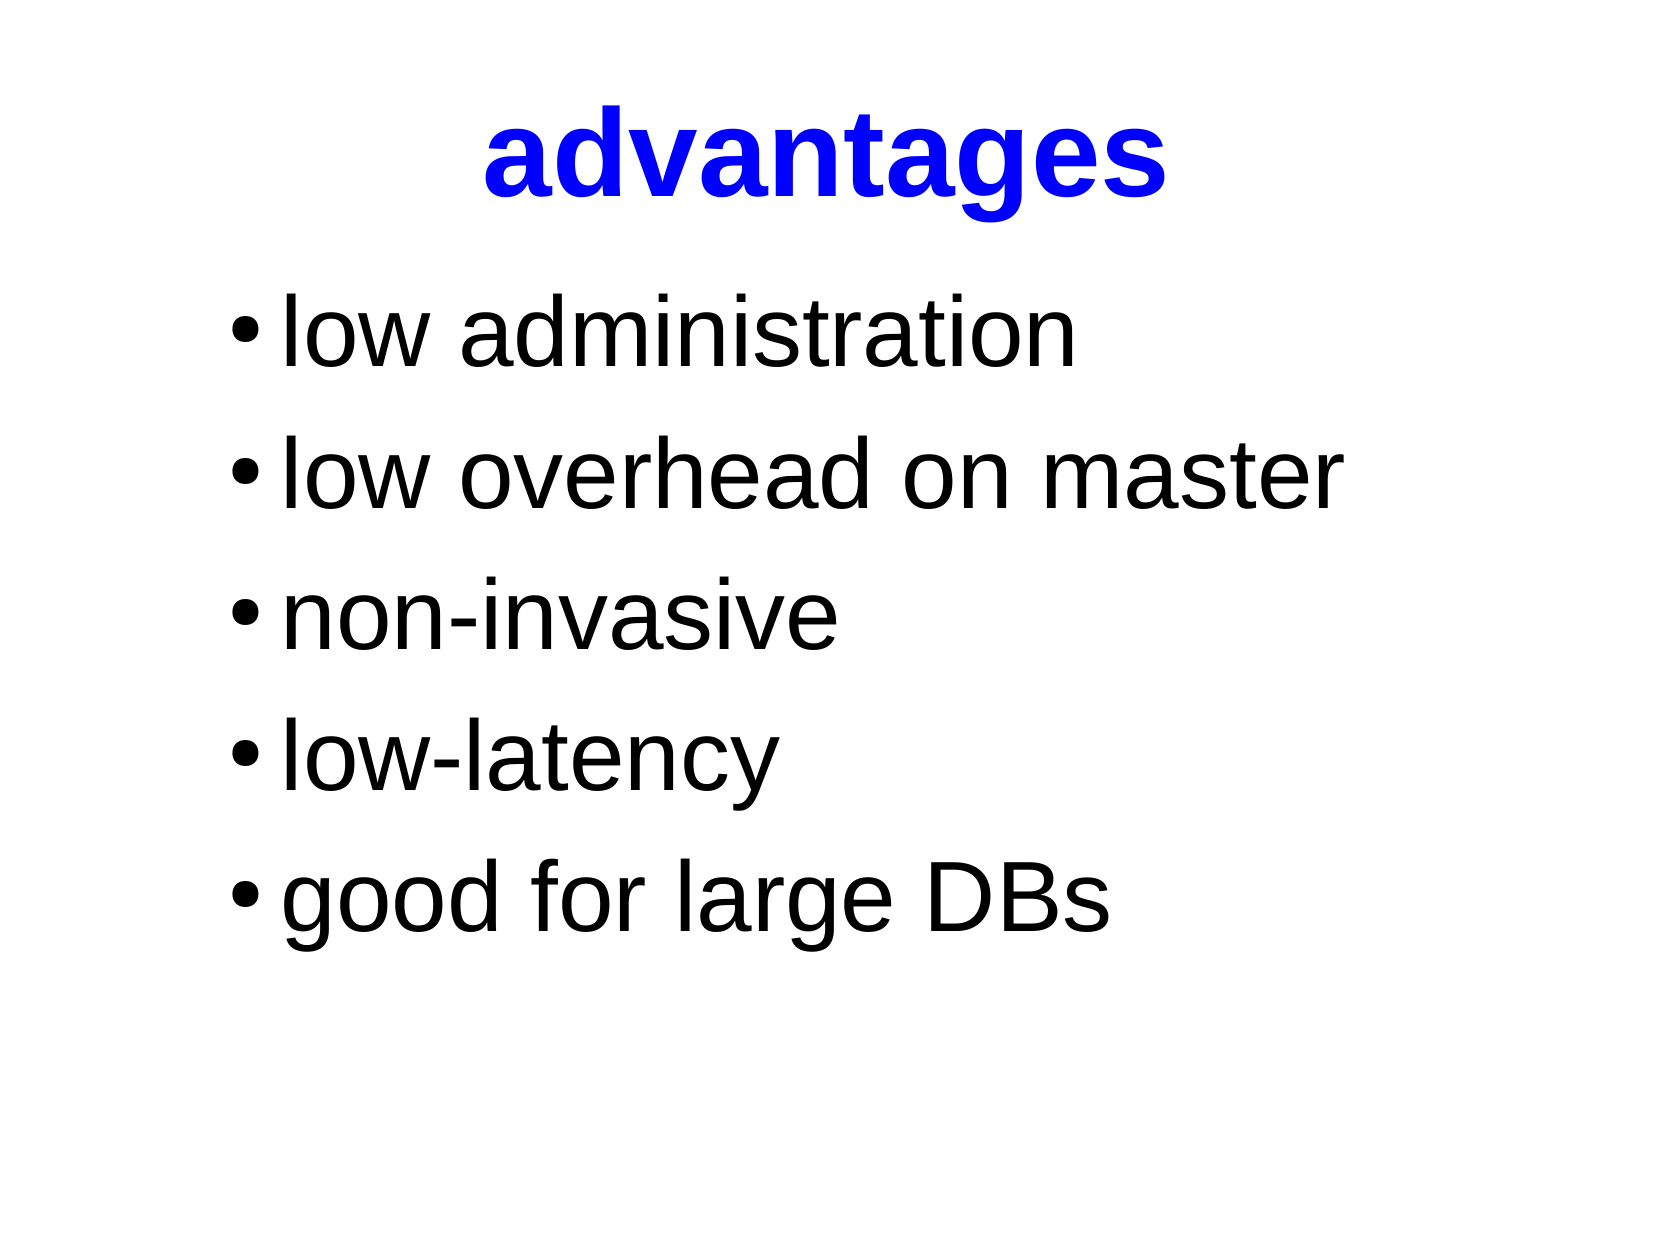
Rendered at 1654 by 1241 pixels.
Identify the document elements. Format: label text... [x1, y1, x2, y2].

list low administration low overhead on master non-invasive low-latency good for large DBs [210, 276, 1654, 1156]
title advantages [82, 49, 1571, 257]
